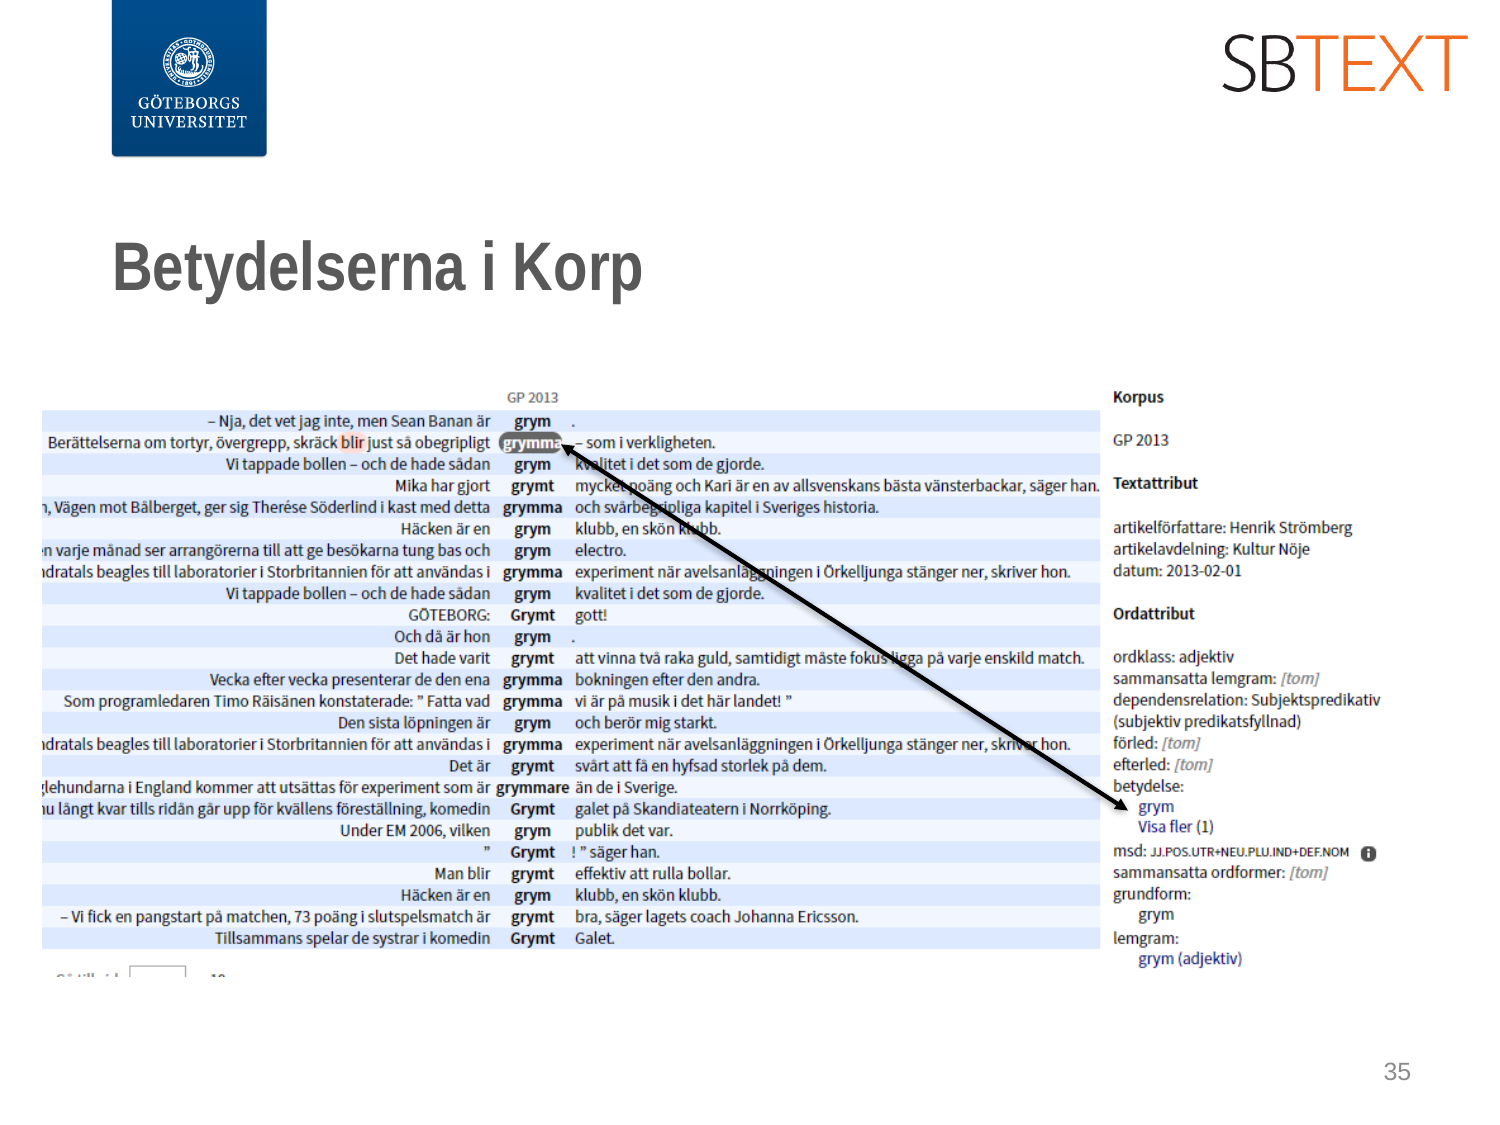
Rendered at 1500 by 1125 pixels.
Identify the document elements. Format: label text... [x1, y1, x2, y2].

picture [42, 385, 1394, 977]
slide_number <number> [1316, 1051, 1412, 1091]
title Betydelserna i Korp [112, 231, 1412, 362]
picture [1205, 19, 1476, 110]
picture [110, 0, 268, 159]
